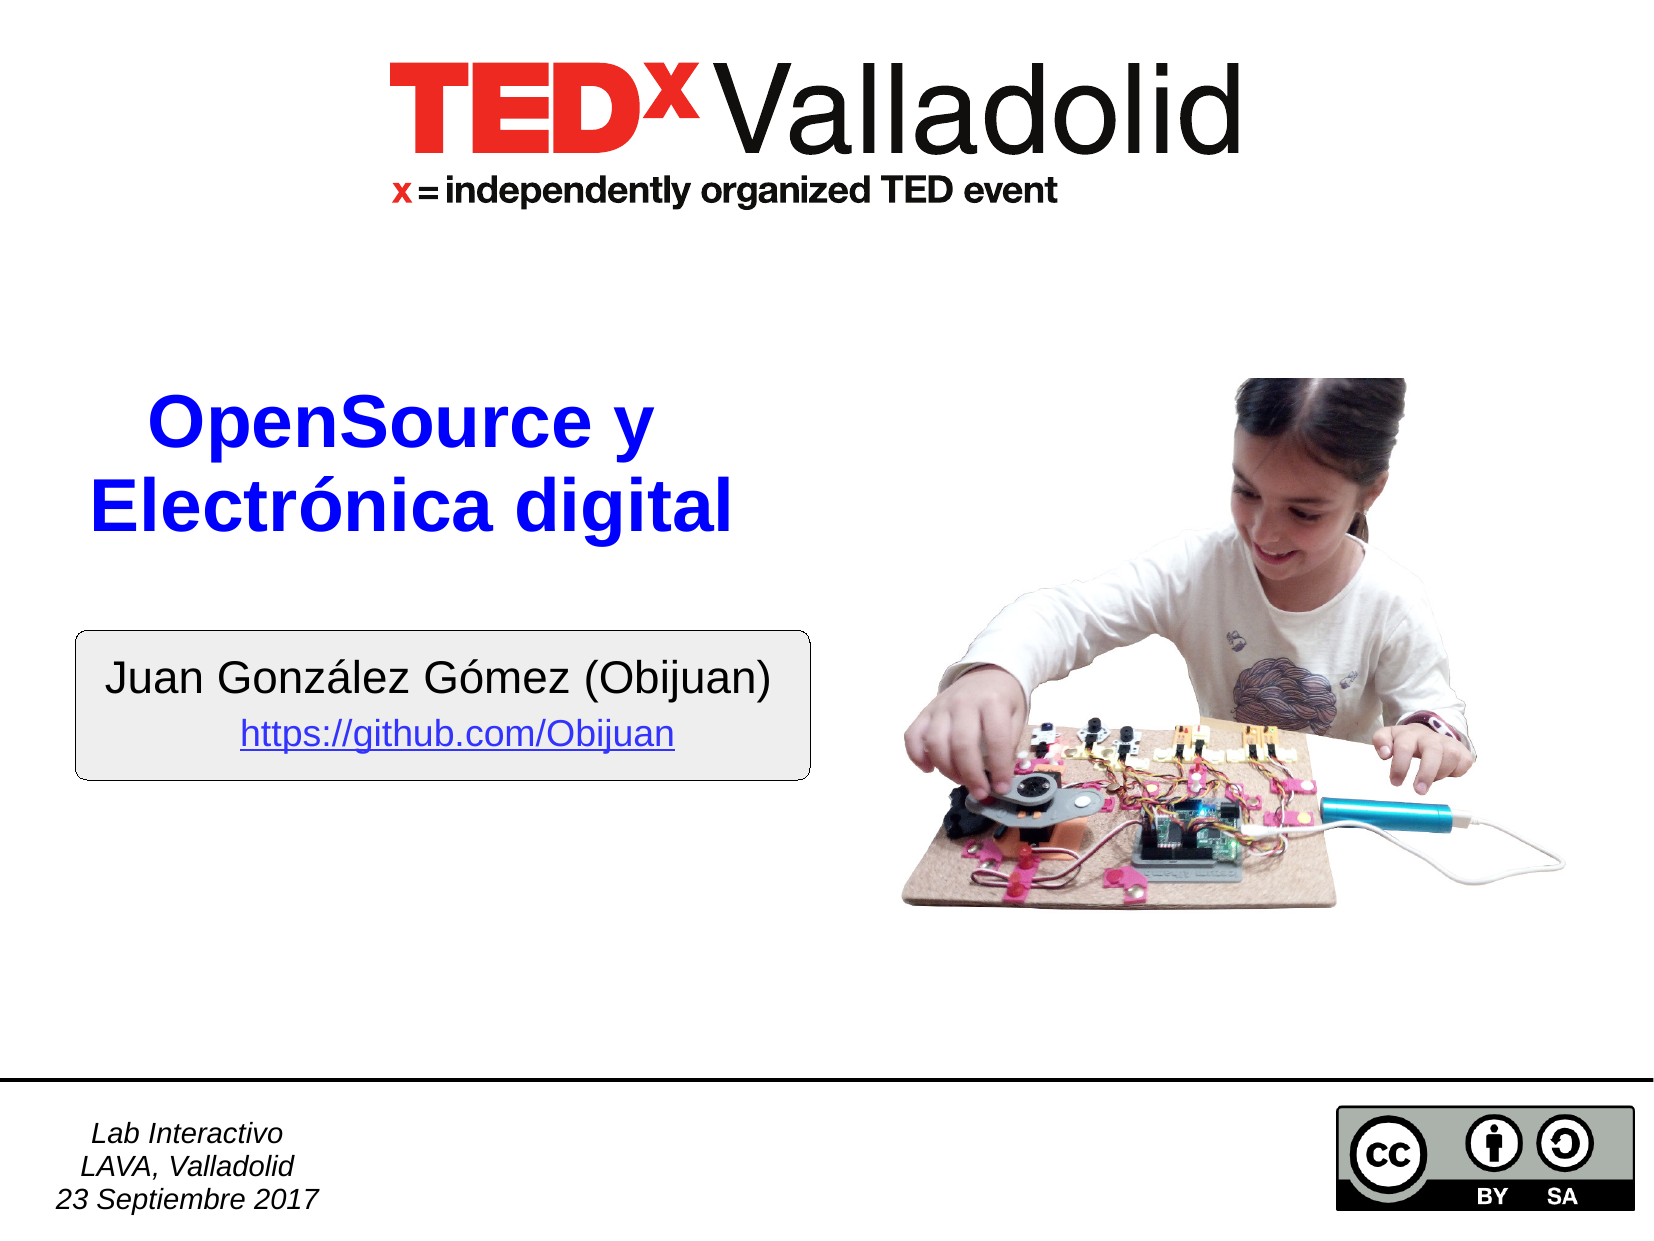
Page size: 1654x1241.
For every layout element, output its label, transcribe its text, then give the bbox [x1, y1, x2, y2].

text_box [75, 630, 811, 781]
text_box Juan González Gómez (Obijuan) [90, 645, 811, 736]
picture [870, 378, 1606, 931]
text_box https://github.com/Obijuan [225, 705, 691, 762]
picture [390, 62, 1239, 211]
picture [1336, 1094, 1636, 1221]
text_box Lab Interactivo LAVA, Valladolid 23 Septiembre 2017 [30, 1110, 346, 1224]
title OpenSource y Electrónica digital [60, 360, 766, 568]
